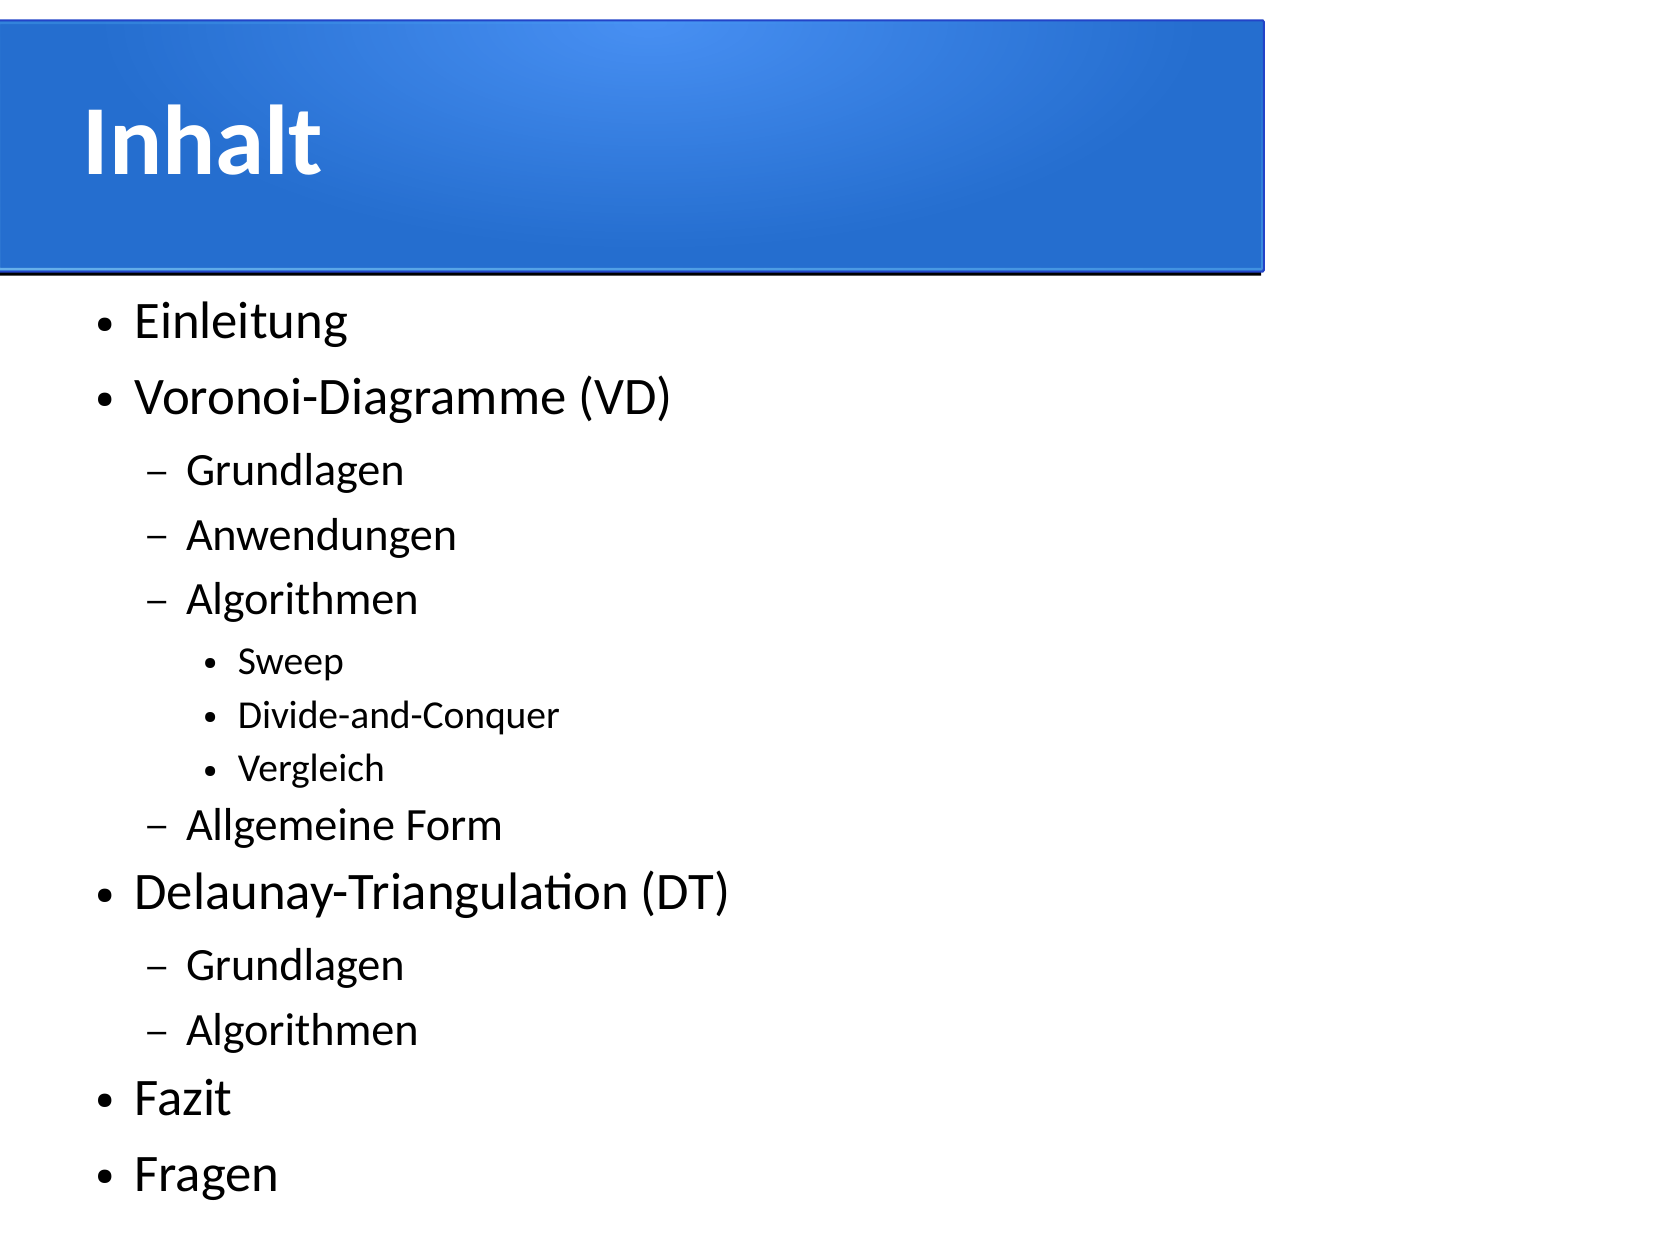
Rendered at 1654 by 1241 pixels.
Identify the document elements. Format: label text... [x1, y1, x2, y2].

list Einleitung Voronoi-Diagramme (VD) Grundlagen Anwendungen Algorithmen Sweep Divide-and-Conquer Vergleich Allgemeine Form Delaunay-Triangulation (DT) Grundlagen Algorithmen Fazit Fragen [82, 299, 1571, 1217]
title Inhalt [82, 47, 1235, 252]
